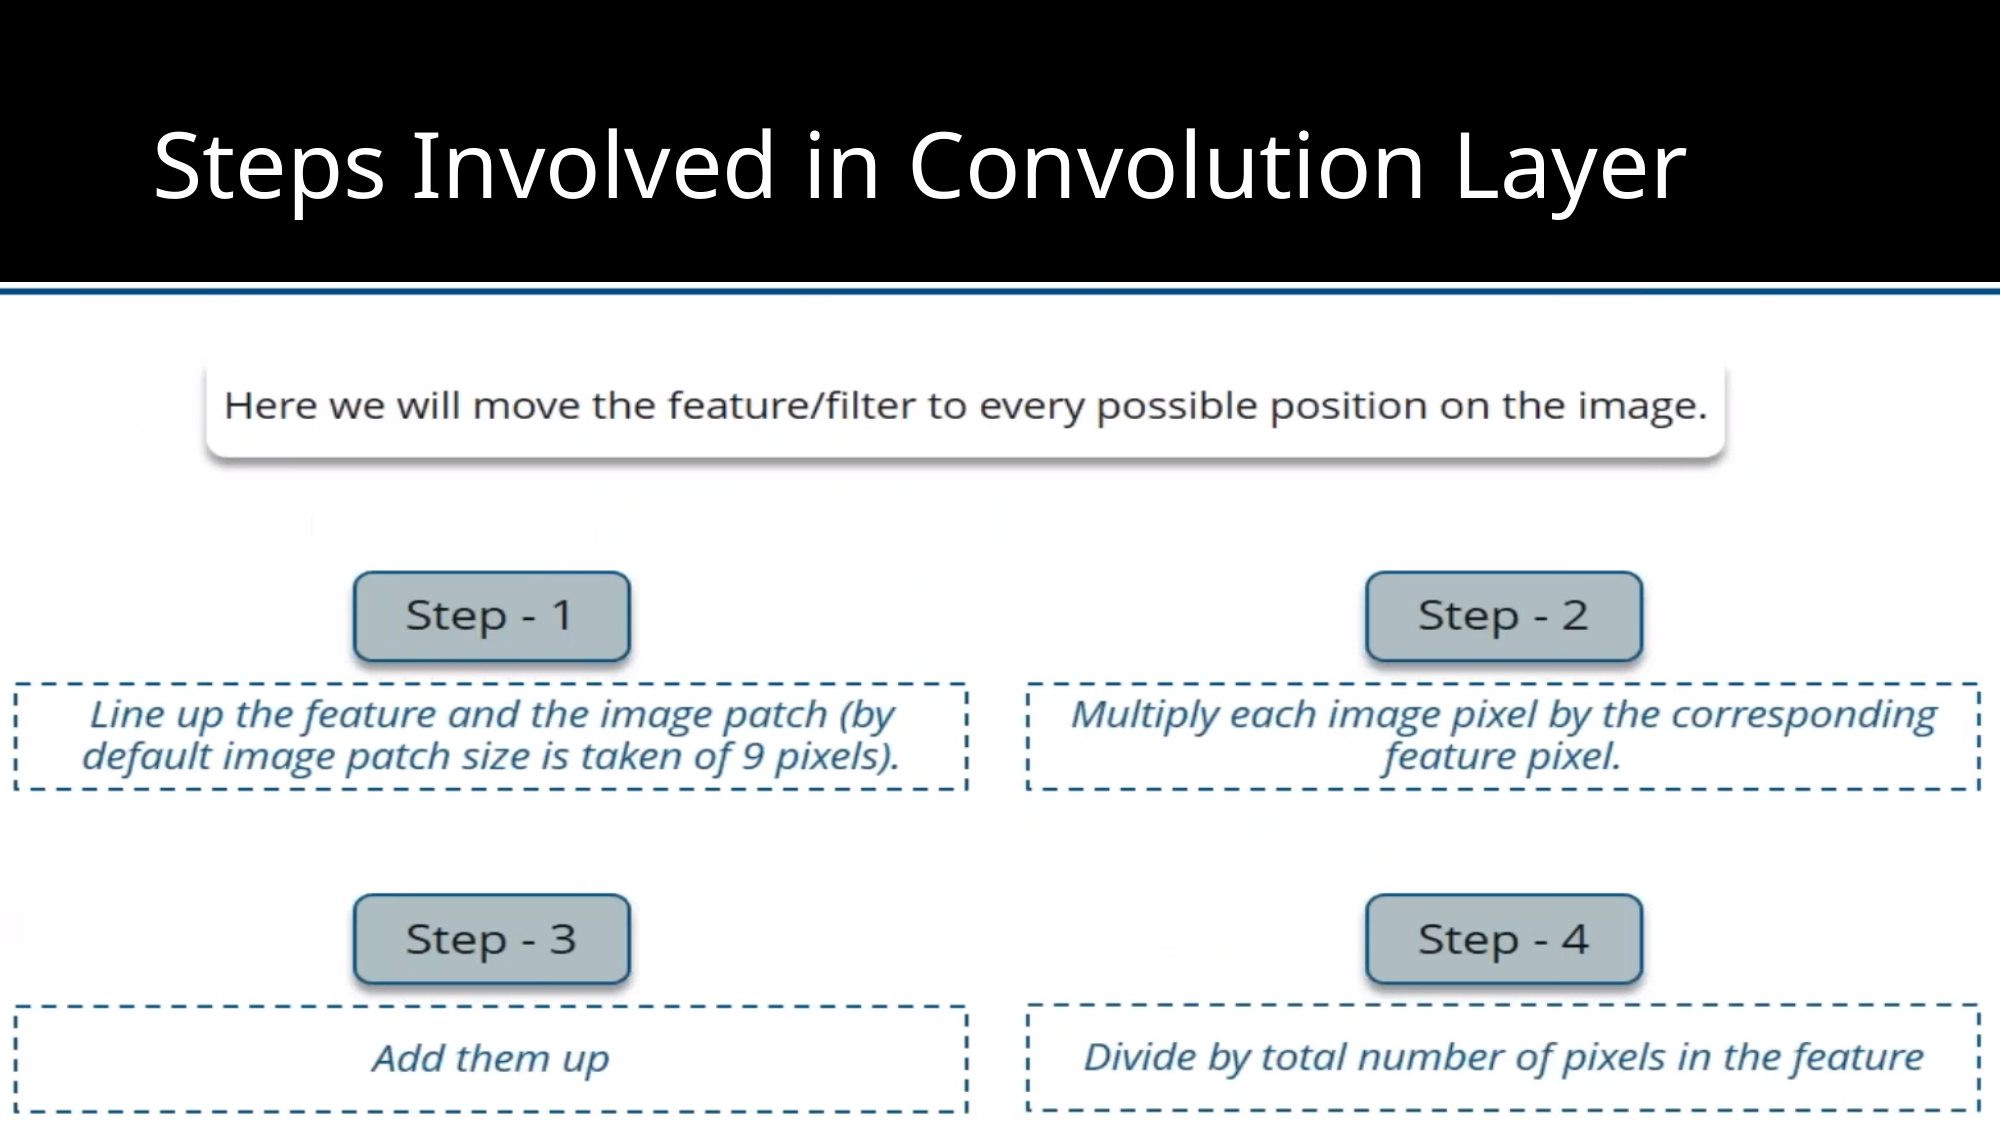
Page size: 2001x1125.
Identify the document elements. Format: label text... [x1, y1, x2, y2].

picture [0, 282, 2000, 1125]
text_box Steps Involved in Convolution Layer [137, 59, 1863, 278]
